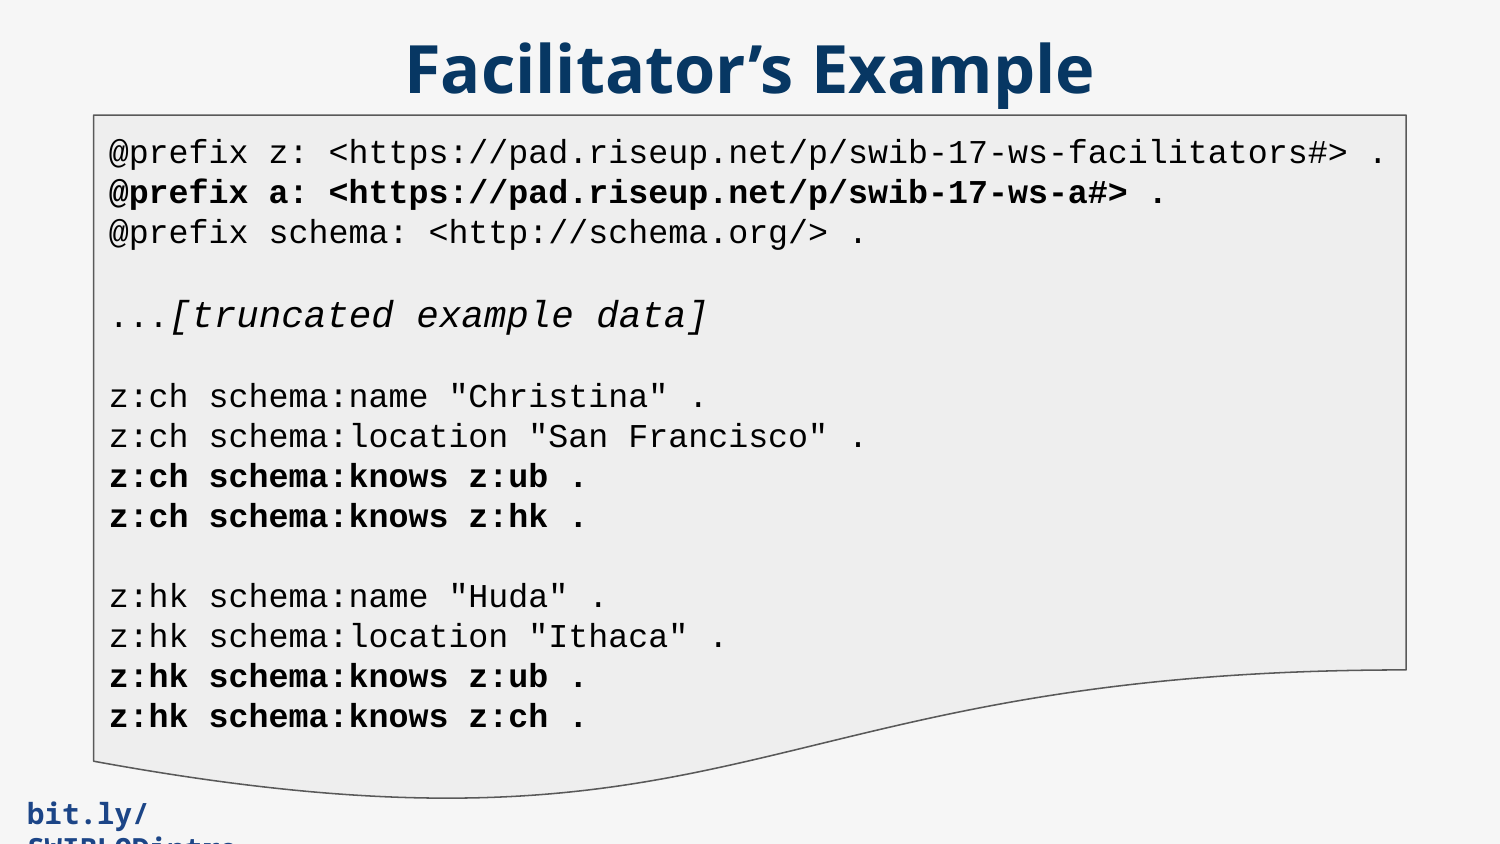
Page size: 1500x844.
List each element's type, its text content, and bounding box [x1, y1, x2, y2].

text_box @prefix z: <https://pad.riseup.net/p/swib-17-ws-facilitators#> . @prefix a: <https://pad.riseup.net/p/swib-17-ws-a#> . @prefix schema: <http://schema.org/> . ...[truncated example data] z:ch schema:name "Christina" . z:ch schema:location "San Francisco" . z:ch schema:knows z:ub . z:ch schema:knows z:hk . z:hk schema:name "Huda" . z:hk schema:location "Ithaca" . z:hk schema:knows z:ub . z:hk schema:knows z:ch . [93, 116, 1407, 799]
title Facilitator’s Example [51, 11, 1449, 116]
